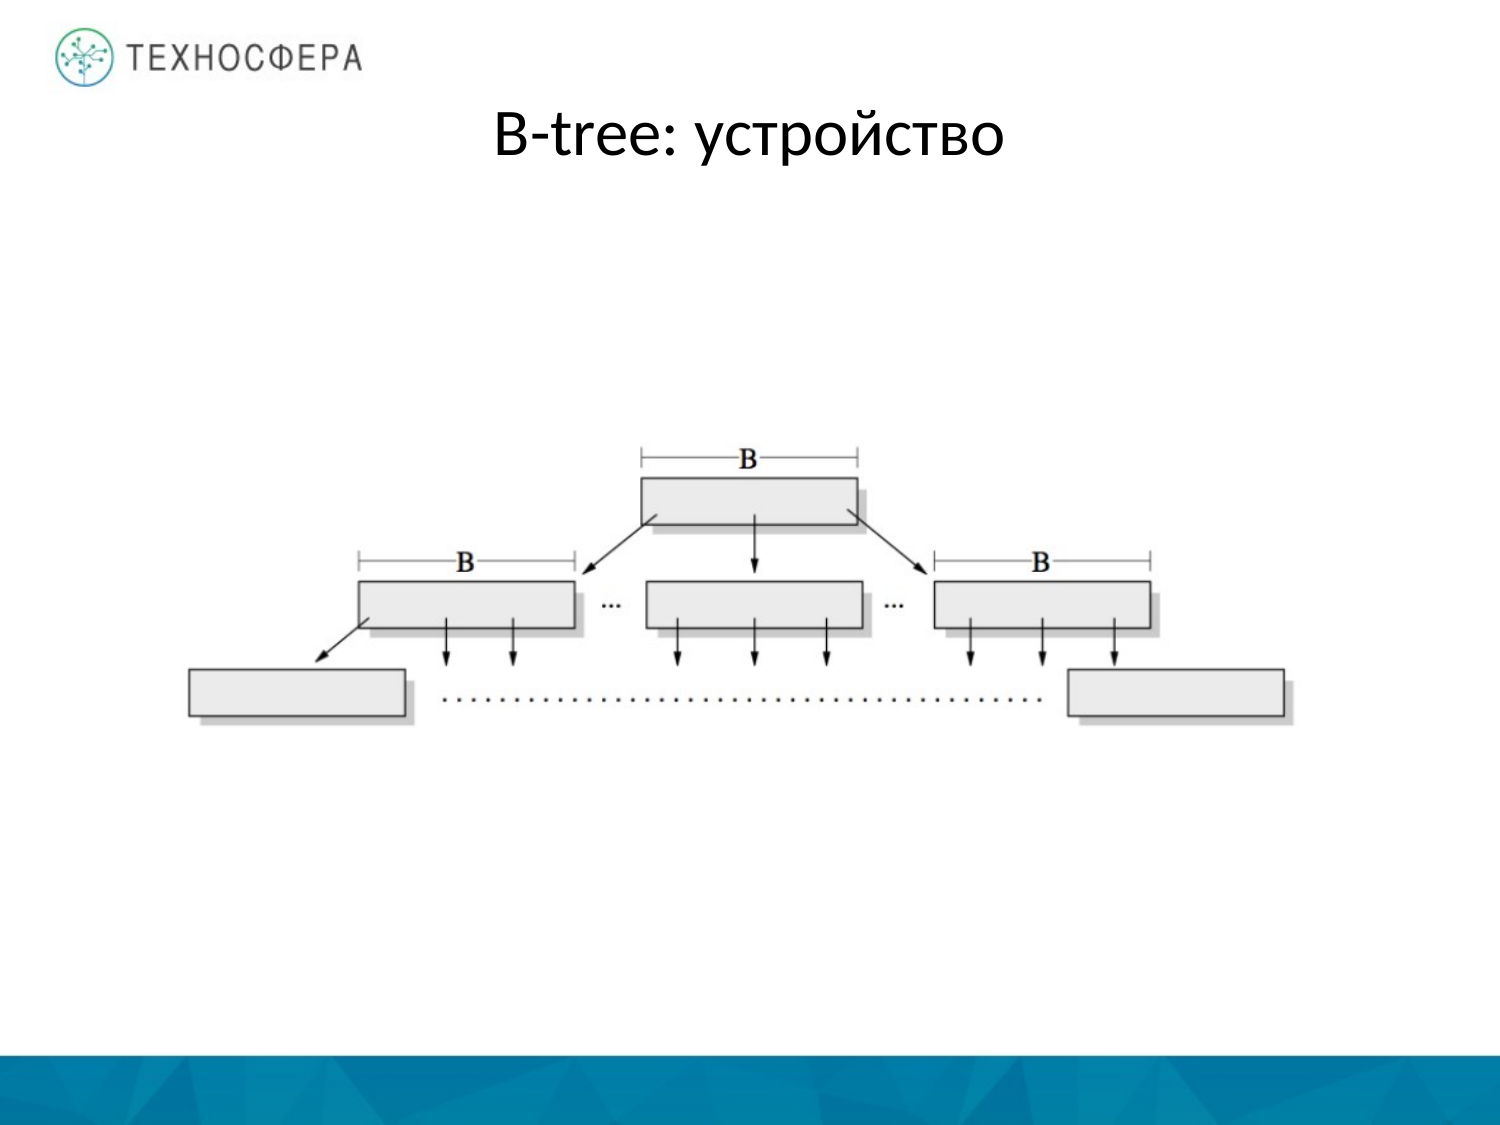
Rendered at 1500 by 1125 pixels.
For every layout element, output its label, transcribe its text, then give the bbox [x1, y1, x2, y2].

picture [0, 0, 1500, 1057]
title B-tree: устройство [75, 45, 1425, 233]
